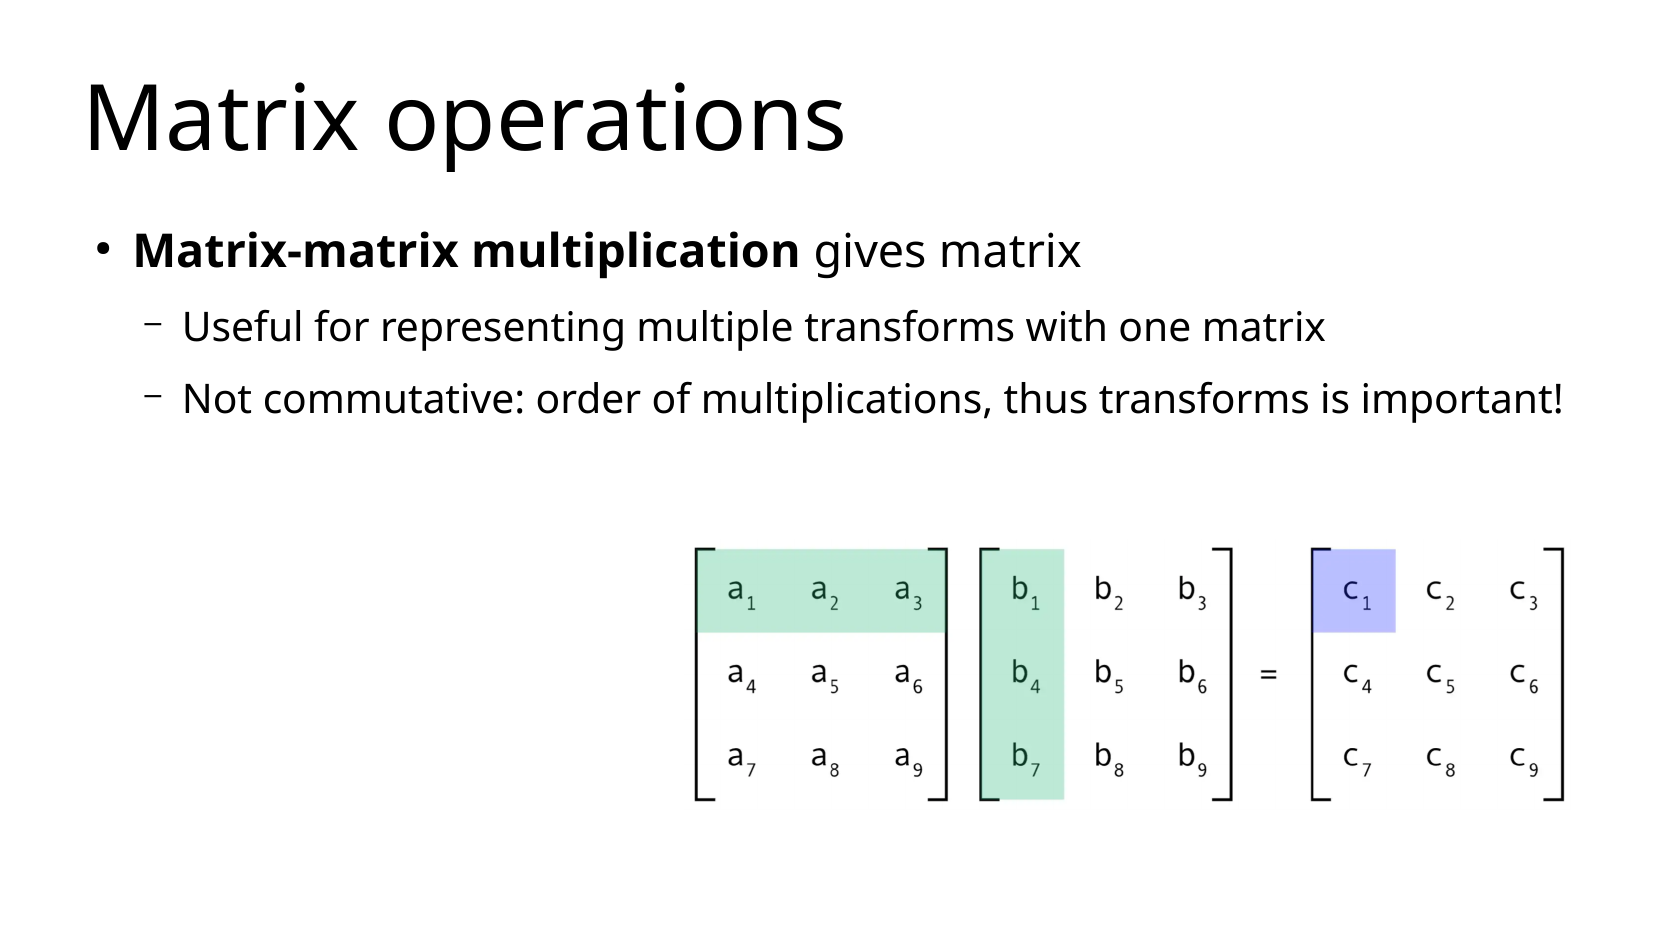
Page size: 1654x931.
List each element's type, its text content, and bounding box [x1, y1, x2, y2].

list Matrix-matrix multiplication gives matrix Useful for representing multiple transforms with one matrix Not commutative: order of multiplications, thus transforms is important! [82, 217, 1571, 436]
picture [684, 539, 1571, 811]
title Matrix operations [82, 37, 1571, 193]
